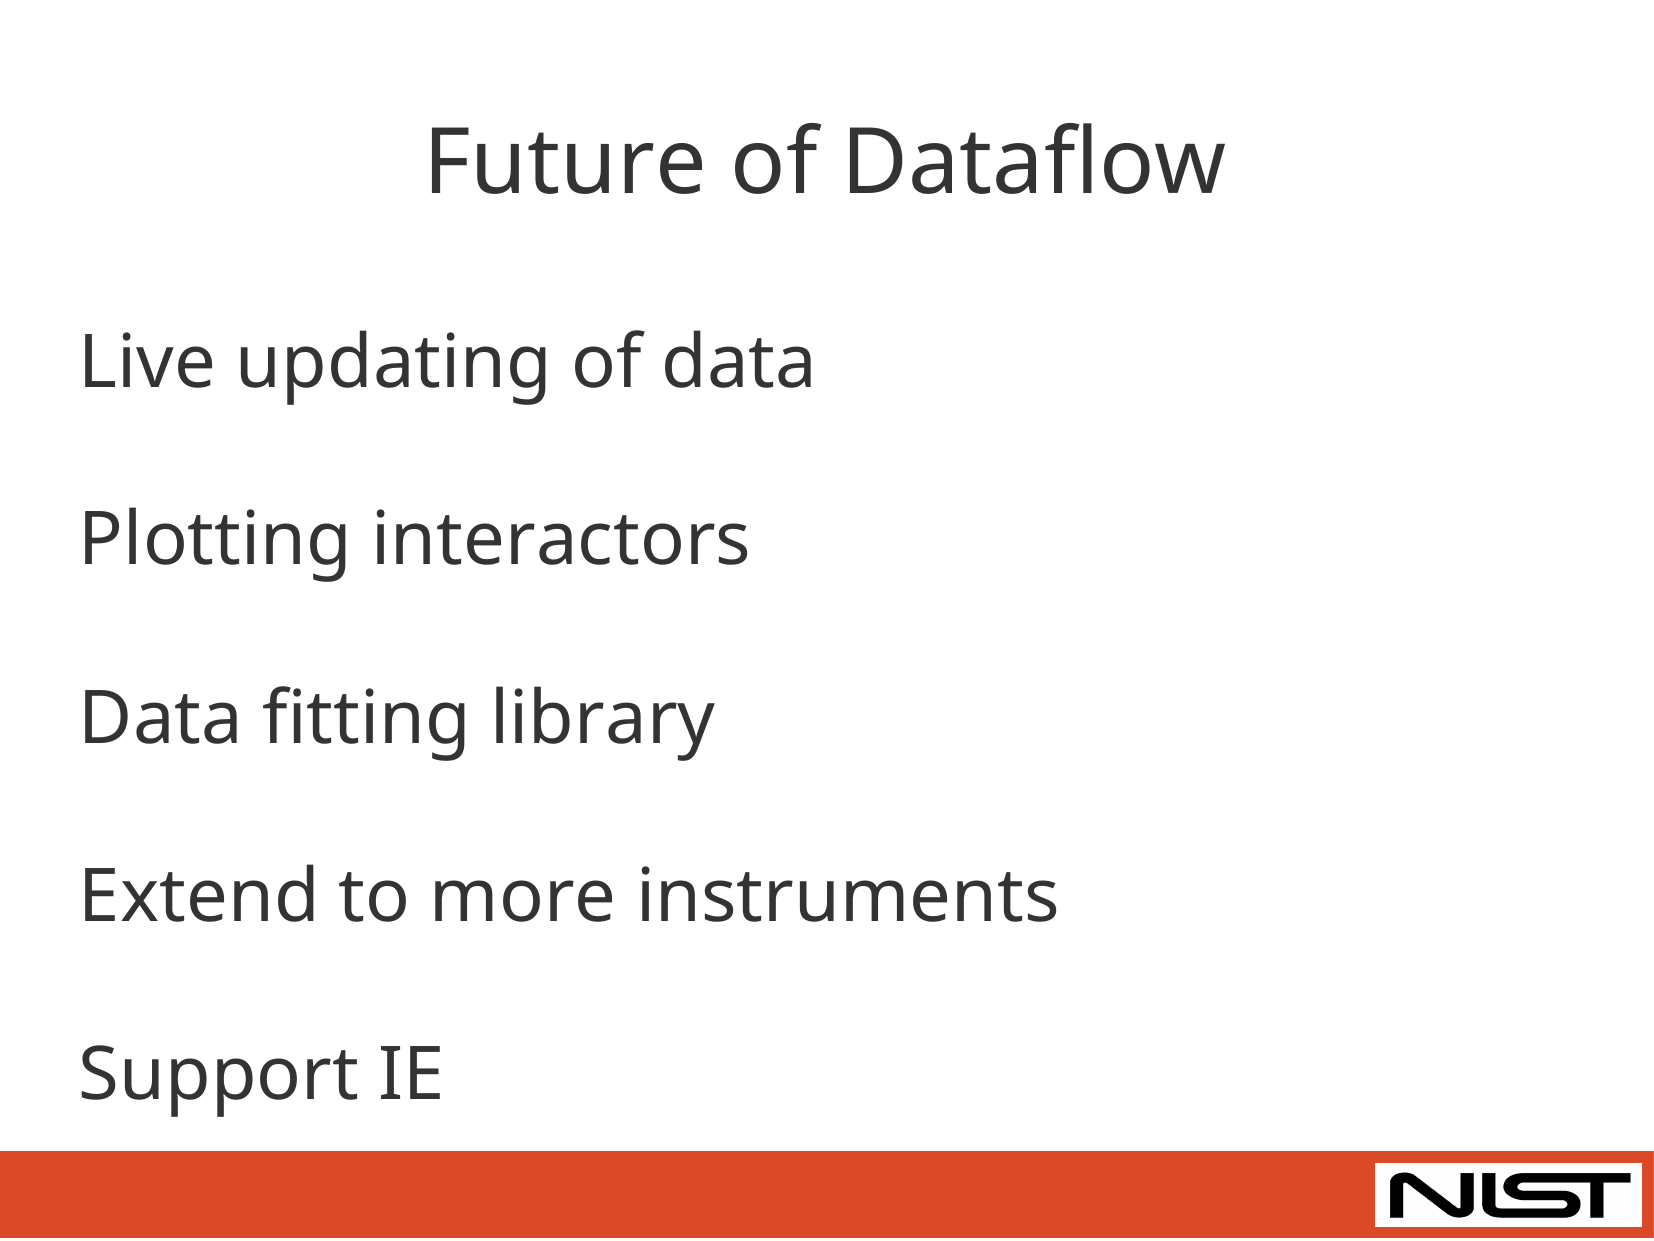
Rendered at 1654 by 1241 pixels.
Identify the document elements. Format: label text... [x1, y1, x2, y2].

title Future of Dataflow [56, 63, 1596, 266]
list Live updating of data Plotting interactors Data fitting library Extend to more instruments Support IE [70, 304, 1583, 1123]
picture [0, 1151, 1654, 1238]
